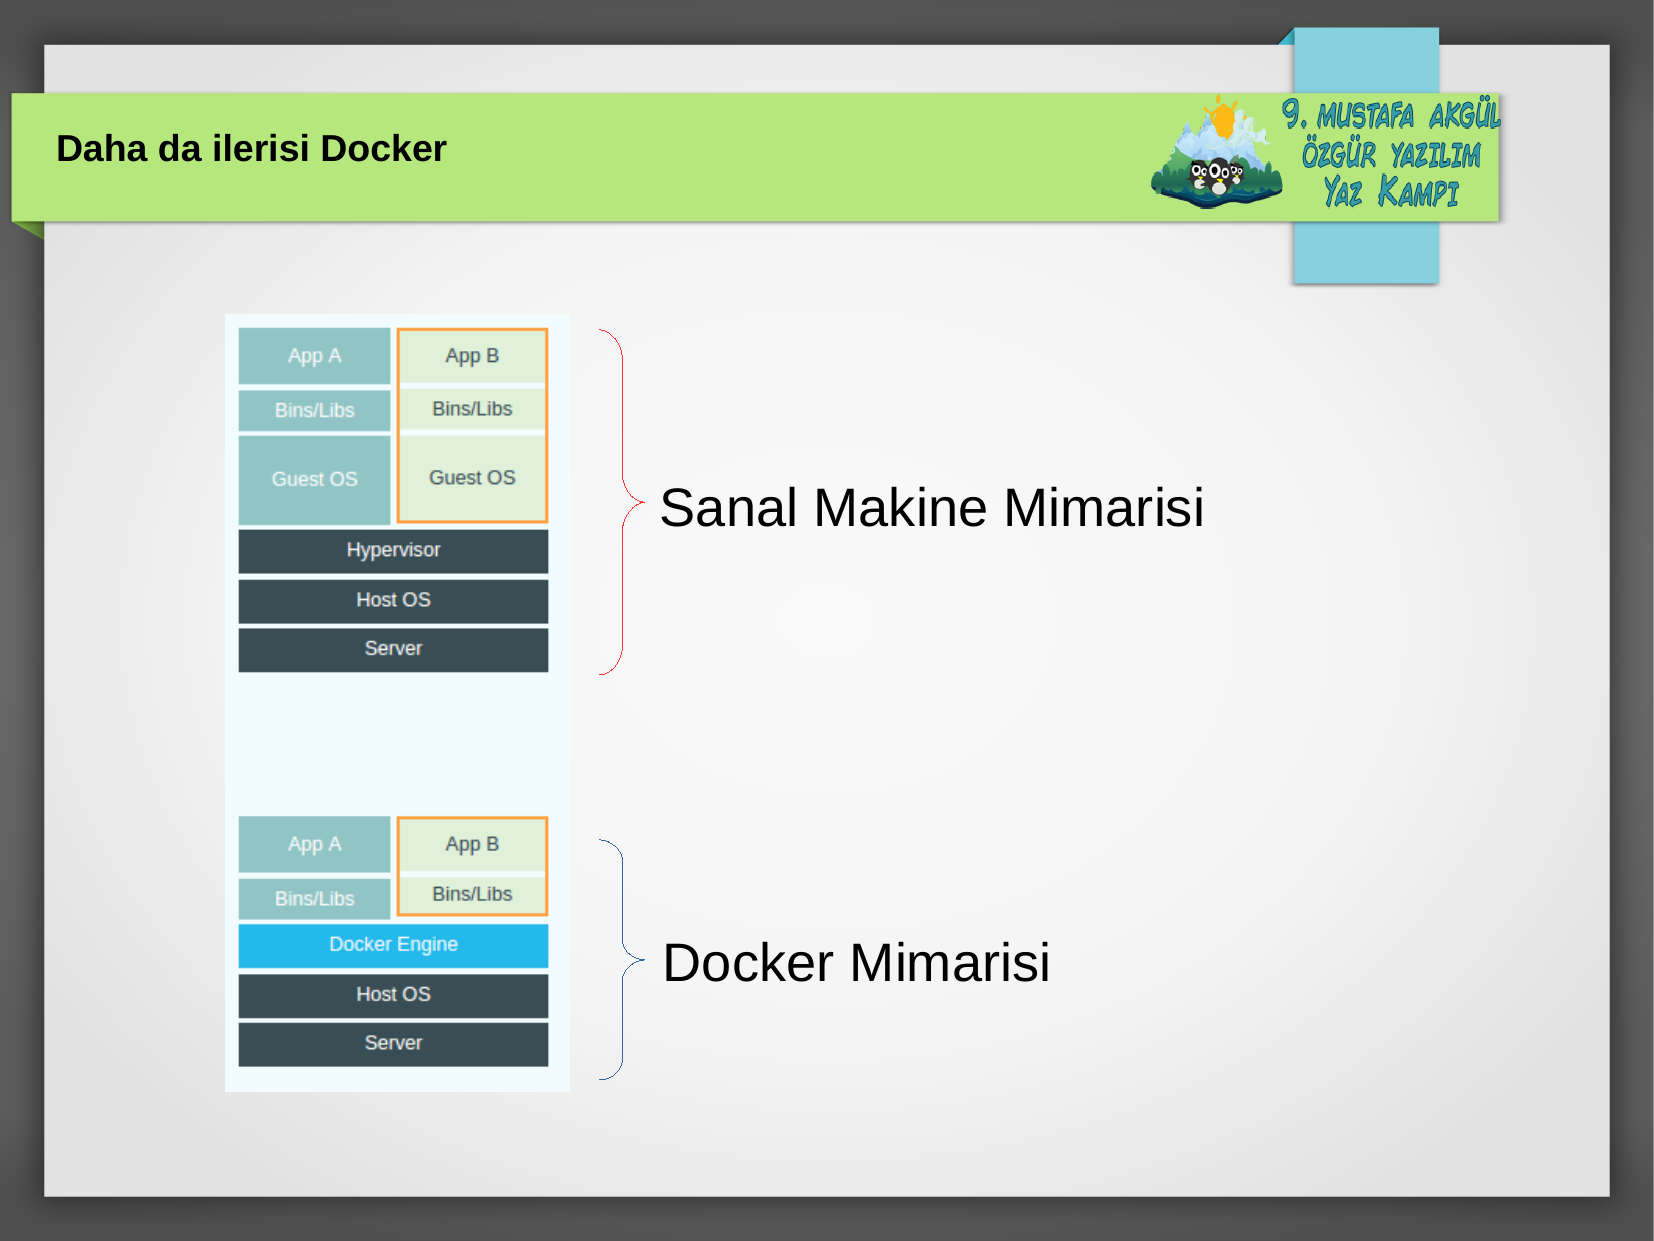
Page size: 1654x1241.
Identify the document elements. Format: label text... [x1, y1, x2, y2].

text_box Docker Mimarisi [648, 919, 1209, 1056]
text_box Daha da ilerisi Docker [41, 120, 1134, 220]
text_box Sanal Makine Mimarisi [644, 465, 1380, 602]
picture [0, 0, 1654, 1241]
